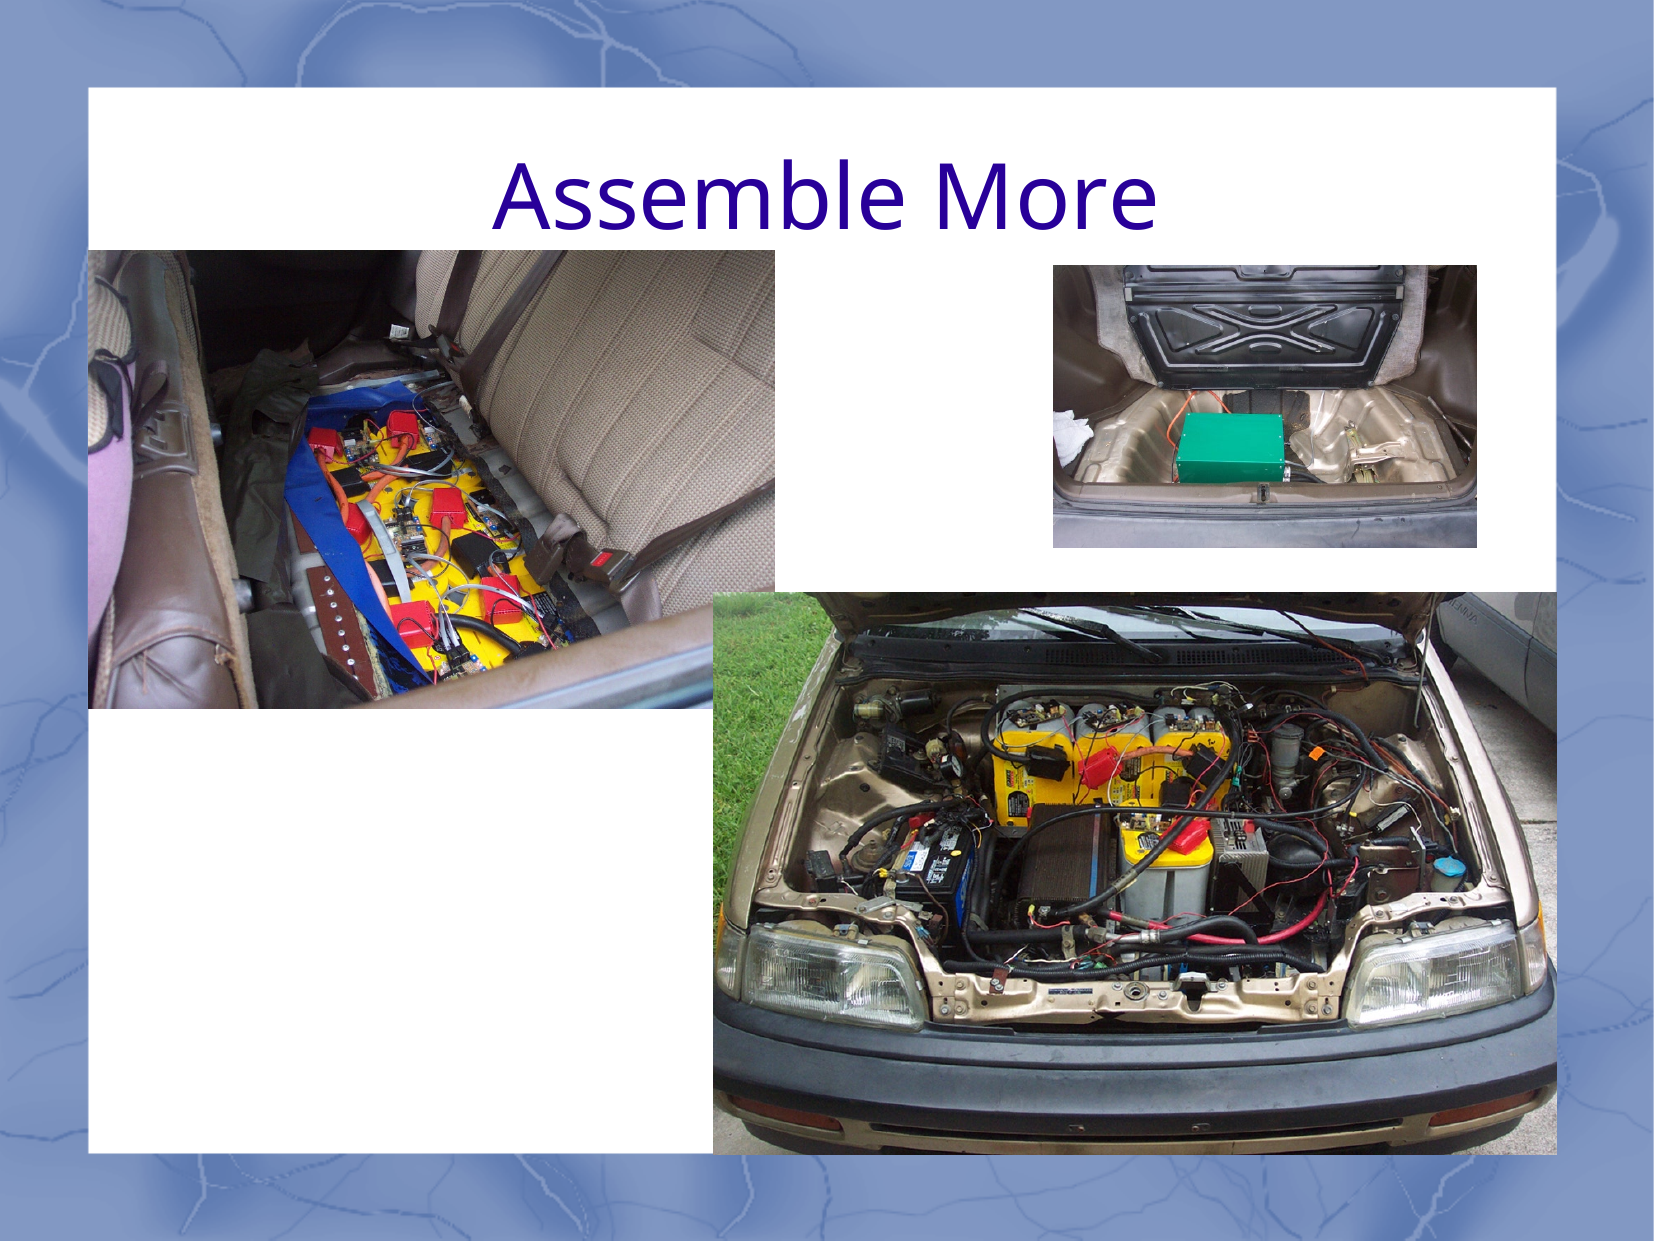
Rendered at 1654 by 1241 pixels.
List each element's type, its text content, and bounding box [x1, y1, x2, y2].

picture [0, 0, 1654, 1241]
title Assemble More [118, 90, 1536, 298]
list [775, 325, 1506, 592]
list [147, 709, 1506, 1217]
